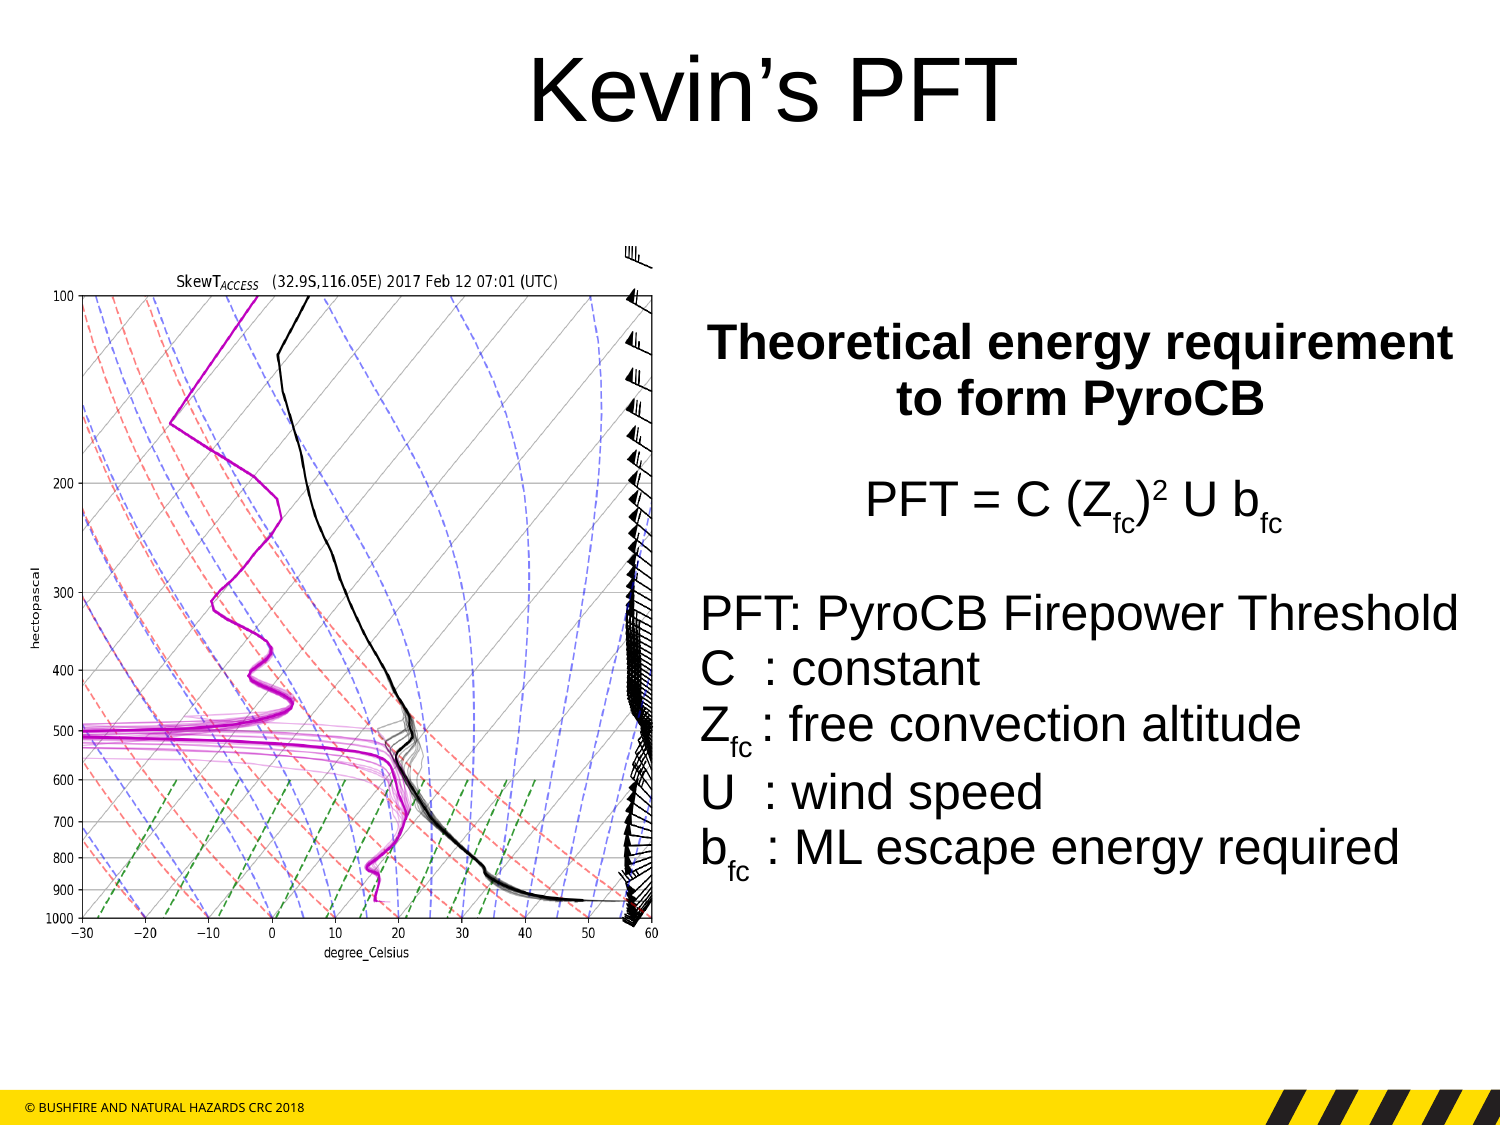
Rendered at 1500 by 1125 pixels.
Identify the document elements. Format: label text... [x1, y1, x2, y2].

picture [11, 218, 667, 969]
text_box Kevin’s PFT [454, 13, 1093, 166]
text_box Theoretical energy requirement to form PyroCB PFT = C (Zfc)2 U bfc PFT: PyroCB Firepower Threshold C : constant Zfc : free convection altitude U : wind speed bfc : ML escape energy required [685, 307, 1477, 1066]
